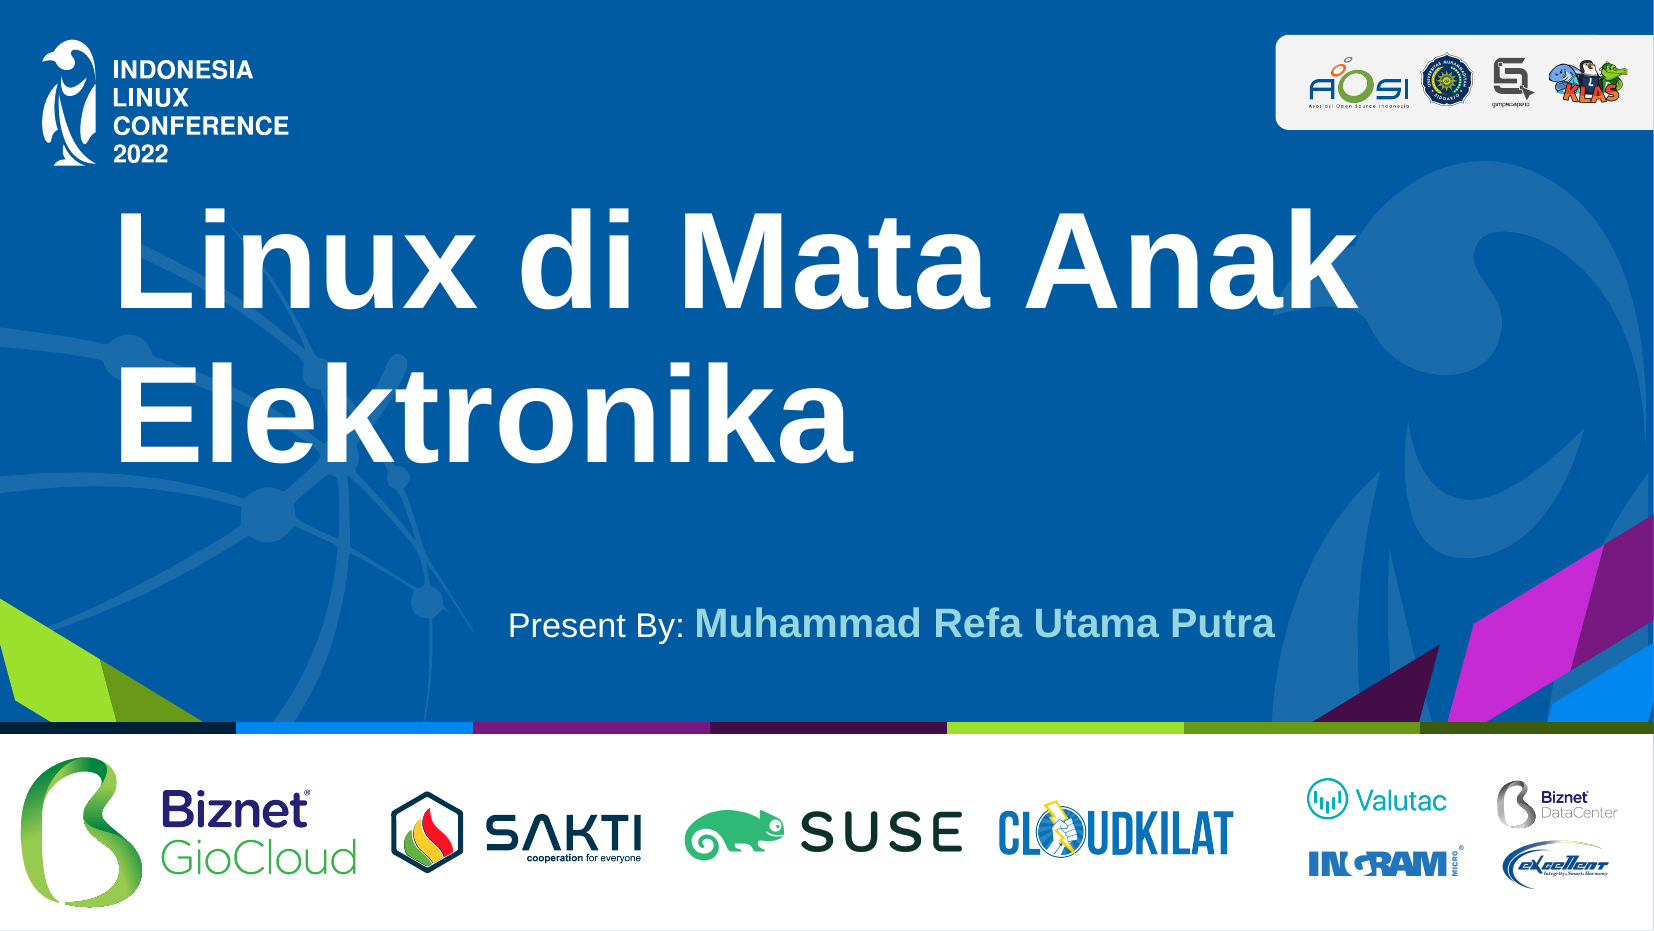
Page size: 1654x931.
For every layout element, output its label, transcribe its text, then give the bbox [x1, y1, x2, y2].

picture [1496, 840, 1620, 890]
picture [999, 800, 1234, 858]
picture [601, 855, 616, 859]
list Present By: Muhammad Refa Utama Putra [412, 617, 1313, 676]
picture [1548, 60, 1628, 103]
picture [682, 799, 965, 865]
picture [1309, 845, 1465, 877]
title Linux di Mata Anak Elektronika [112, 58, 1538, 617]
picture [1420, 52, 1474, 58]
picture [626, 855, 634, 862]
